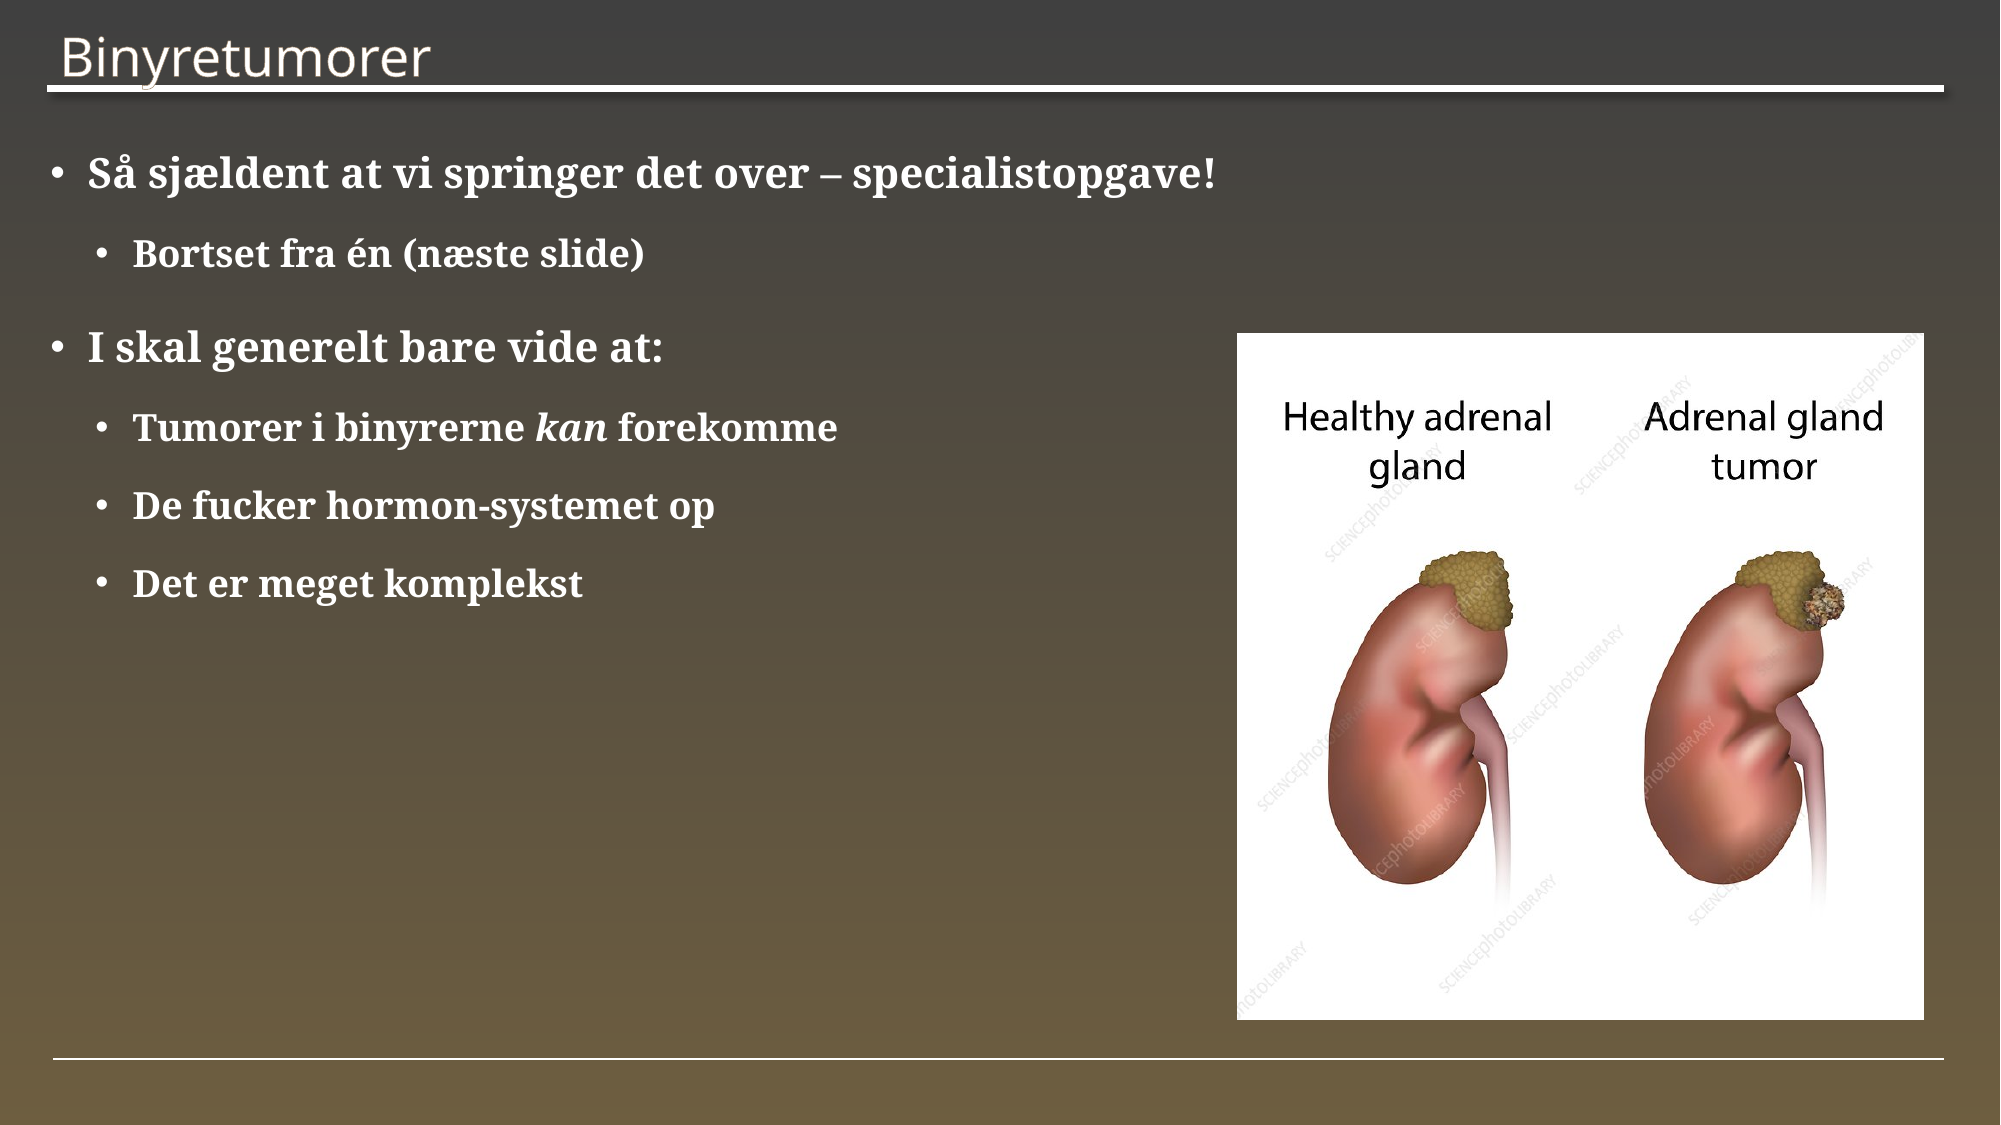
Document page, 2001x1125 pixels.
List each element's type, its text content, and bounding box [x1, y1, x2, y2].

picture [1237, 333, 1924, 1020]
title Binyretumorer [59, 29, 1021, 89]
list Så sjældent at vi springer det over – specialistopgave! Bortset fra én (næste slide) I skal generelt bare vide at: Tumorer i binyrerne kan forekomme De fucker hormon-systemet op Det er meget komplekst [50, 121, 1942, 1004]
